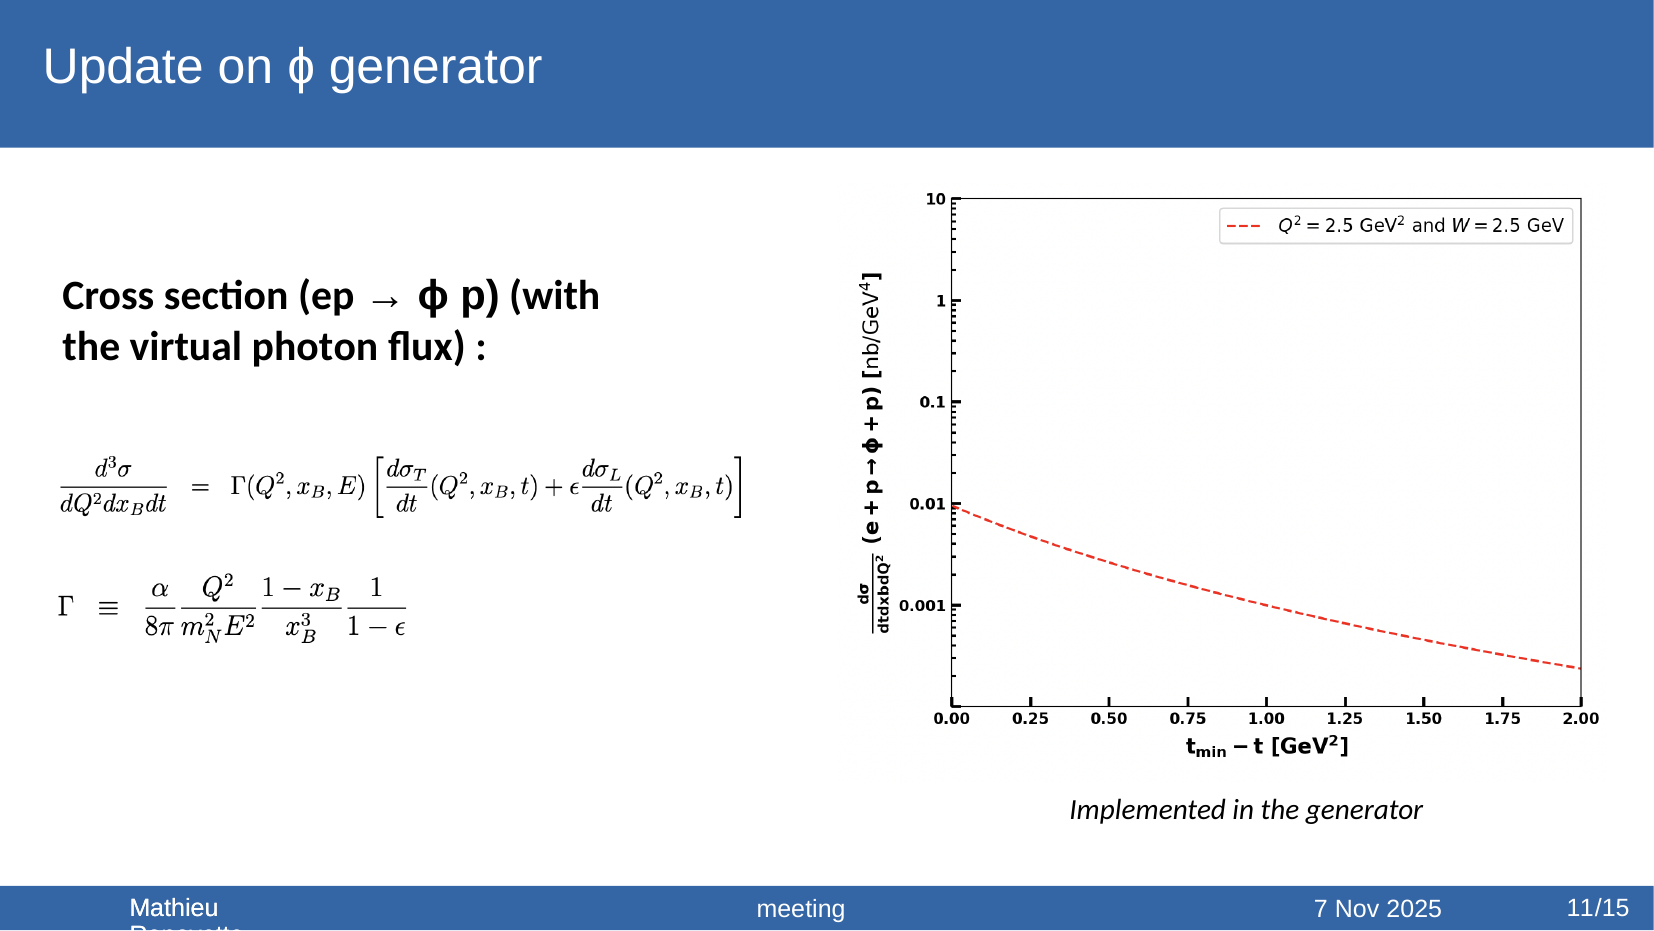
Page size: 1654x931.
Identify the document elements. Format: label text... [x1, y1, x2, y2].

picture [27, 568, 410, 657]
text_box 7 Nov 2025 [1299, 887, 1536, 931]
text_box Implemented in the generator [1054, 783, 1455, 834]
text_box Cross section (ep → ɸ p) (with the virtual photon flux) : [47, 260, 657, 377]
text_box [0, 885, 131, 931]
text_box meeting [734, 887, 953, 931]
text_box Mathieu Ronayette [114, 885, 355, 929]
text_box [226, 885, 1654, 931]
text_box 11/15 [1551, 885, 1654, 930]
picture [47, 443, 749, 531]
text_box [0, 0, 1654, 148]
picture [836, 182, 1607, 783]
text_box Update on ɸ generator [27, 30, 886, 104]
